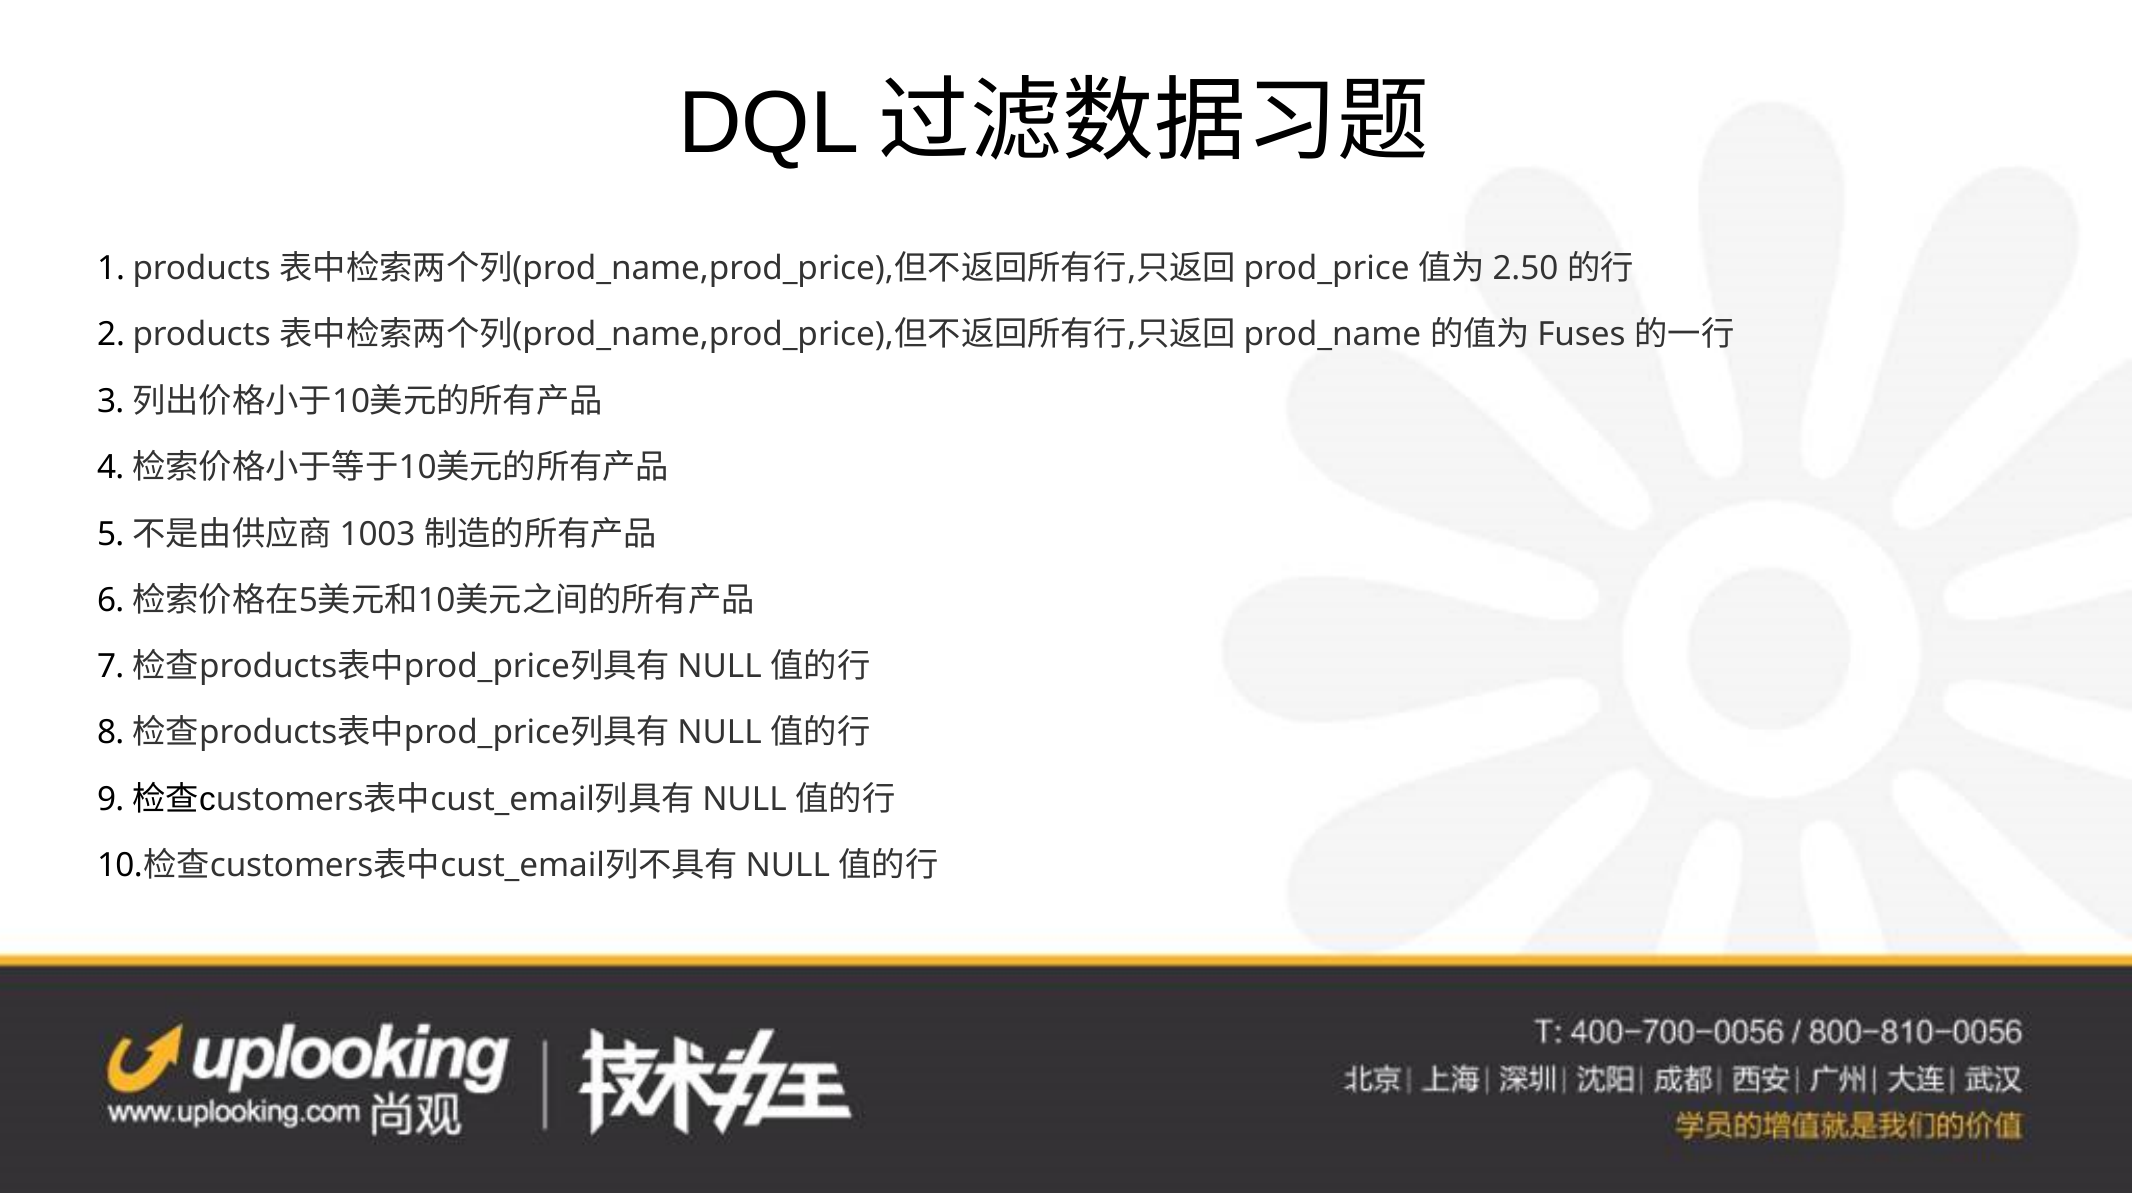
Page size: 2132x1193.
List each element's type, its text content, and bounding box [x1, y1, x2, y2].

picture [0, 0, 2132, 1193]
title DQL过滤数据习题 [94, 13, 2014, 213]
text_box products 表中检索两个列(prod_name,prod_price),但不返回所有行,只返回 prod_price 值为 2.50 的行 products 表中检索两个列(prod_name,prod_price),但不返回所有行,只返回 prod_name 的值为 Fuses 的一行 列出价格小于10美元的所有产品 检索价格小于等于10美元的所有产品 不是由供应商 1003 制造的所有产品 检索价格在5美元和10美元之间的所有产品 检查products表中prod_price列具有 NULL 值的行 检查products表中prod_price列具有 NULL 值的行 检查customers表中cust_email列具有 NULL 值的行 检查customers表中cust_email列不具有 NULL 值的行 [82, 233, 2072, 993]
